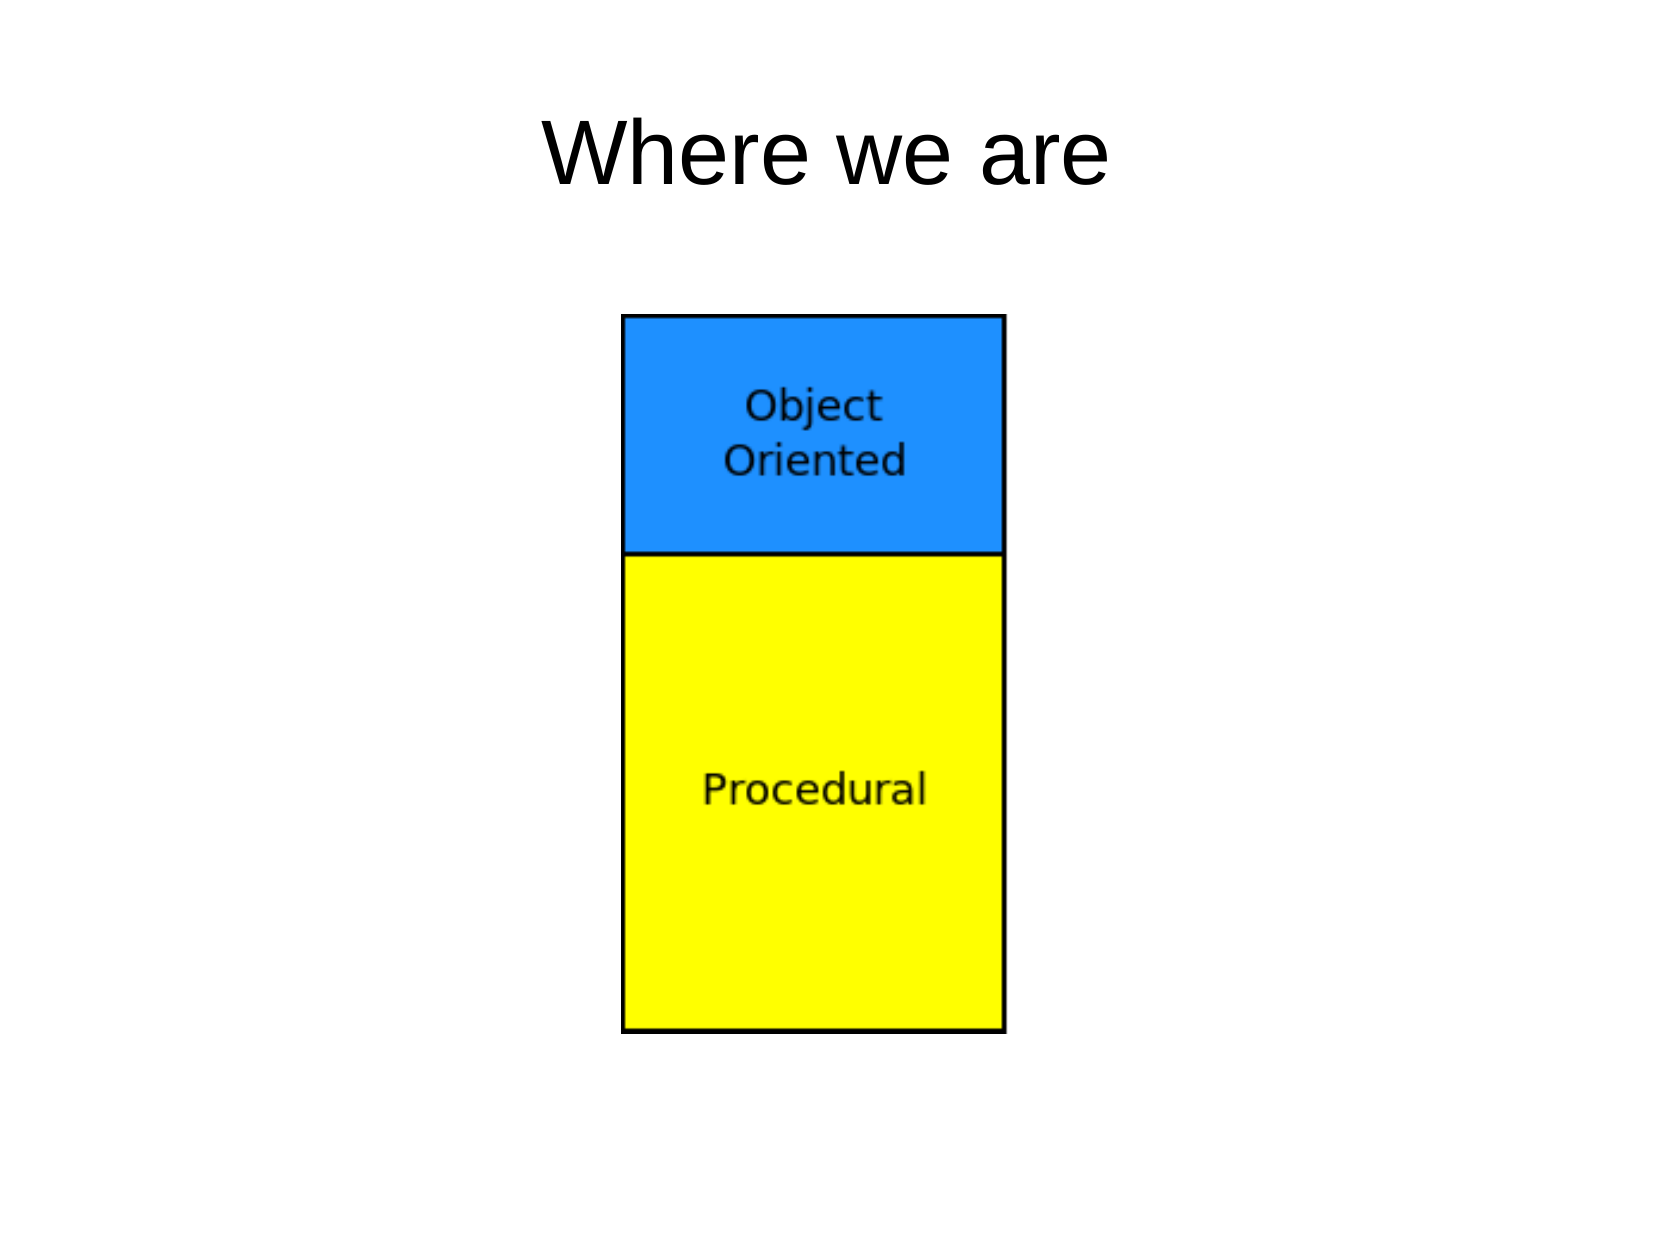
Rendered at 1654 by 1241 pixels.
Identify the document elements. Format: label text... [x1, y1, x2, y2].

title Where we are [82, 49, 1571, 257]
picture [621, 314, 1291, 1034]
